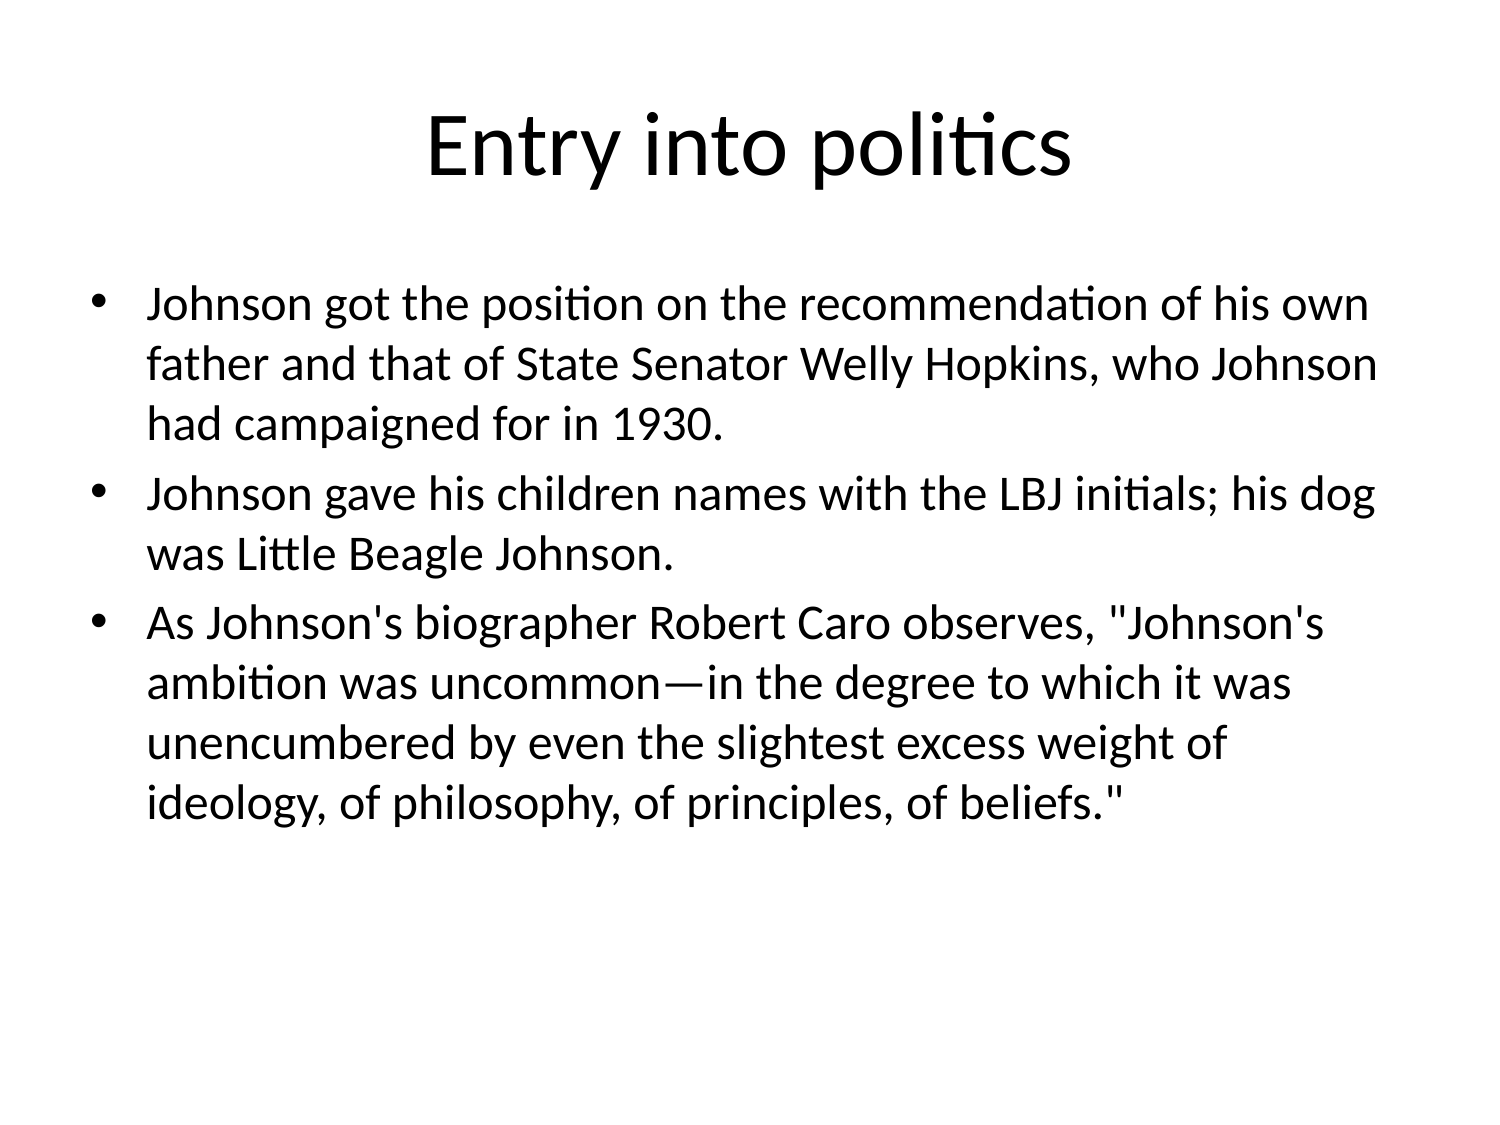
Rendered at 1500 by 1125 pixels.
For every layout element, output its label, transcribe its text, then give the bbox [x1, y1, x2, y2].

list Johnson got the position on the recommendation of his own father and that of State Senator Welly Hopkins, who Johnson had campaigned for in 1930. Johnson gave his children names with the LBJ initials; his dog was Little Beagle Johnson. As Johnson's biographer Robert Caro observes, "Johnson's ambition was uncommon—in the degree to which it was unencumbered by even the slightest excess weight of ideology, of philosophy, of principles, of beliefs." [75, 262, 1425, 1005]
title Entry into politics [75, 45, 1425, 233]
